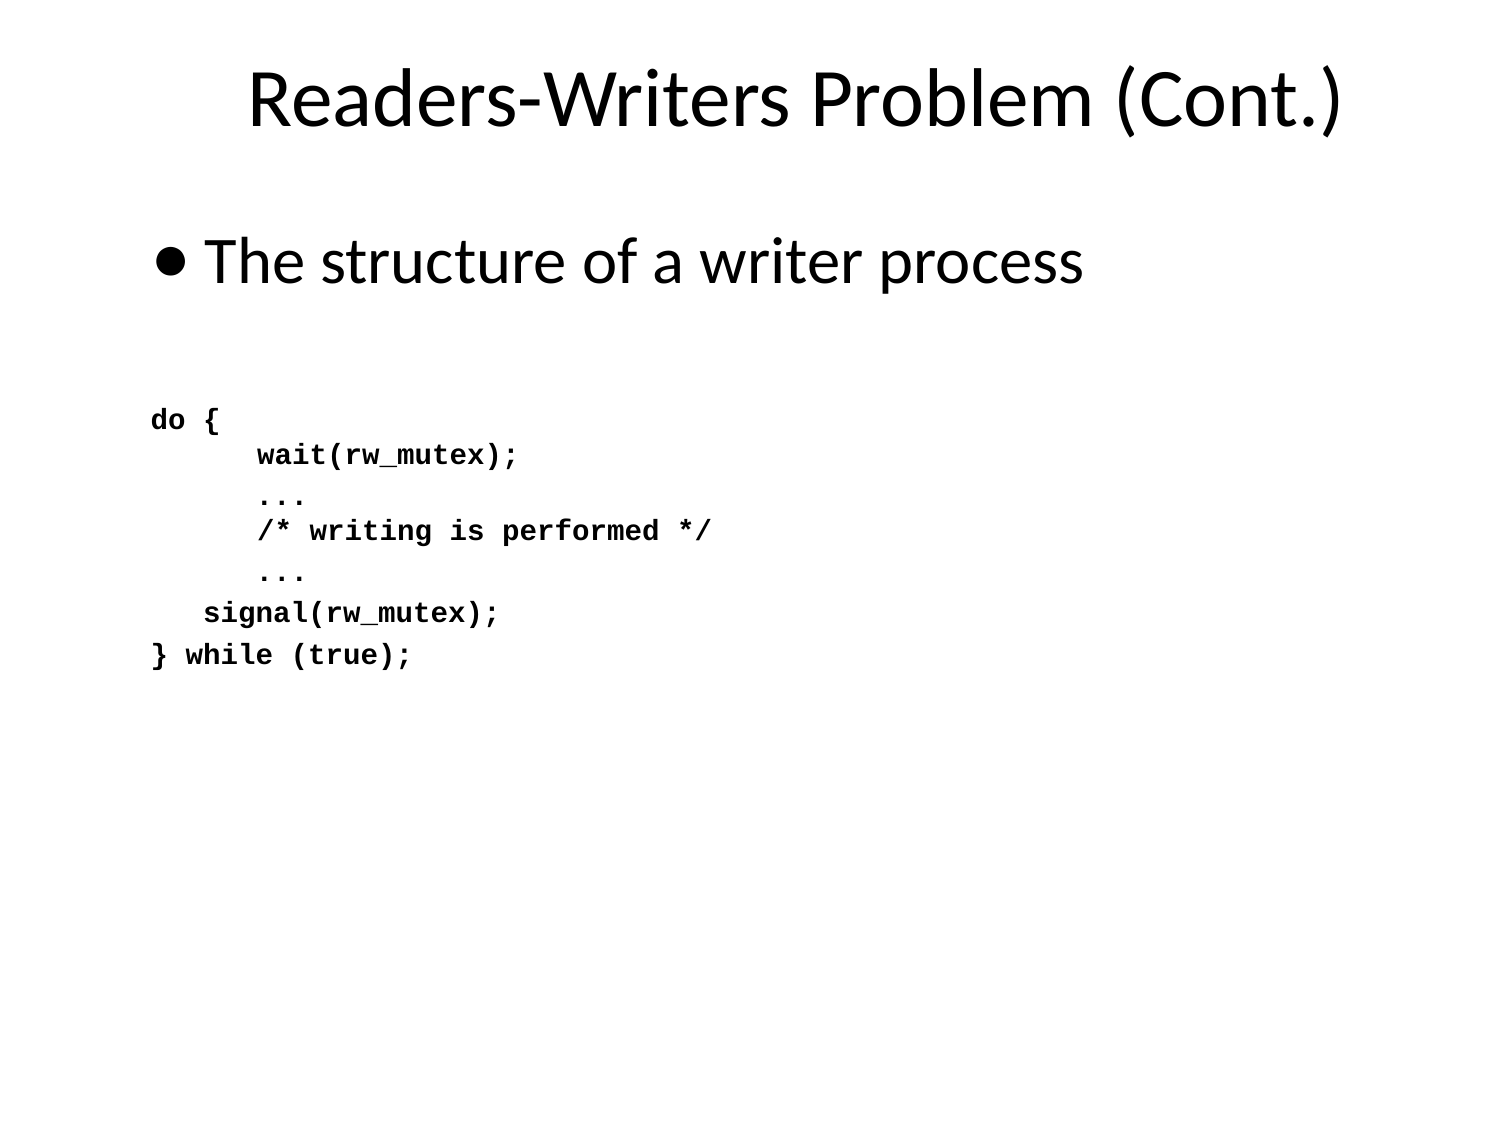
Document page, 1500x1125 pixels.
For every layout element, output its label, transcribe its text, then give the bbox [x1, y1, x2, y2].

text_box Readers-Writers Problem (Cont.) [168, 45, 1425, 141]
text_box The structure of a writer process do { wait(rw_mutex); ... /* writing is performed */ ... signal(rw_mutex); } while (true); [135, 209, 1424, 1010]
